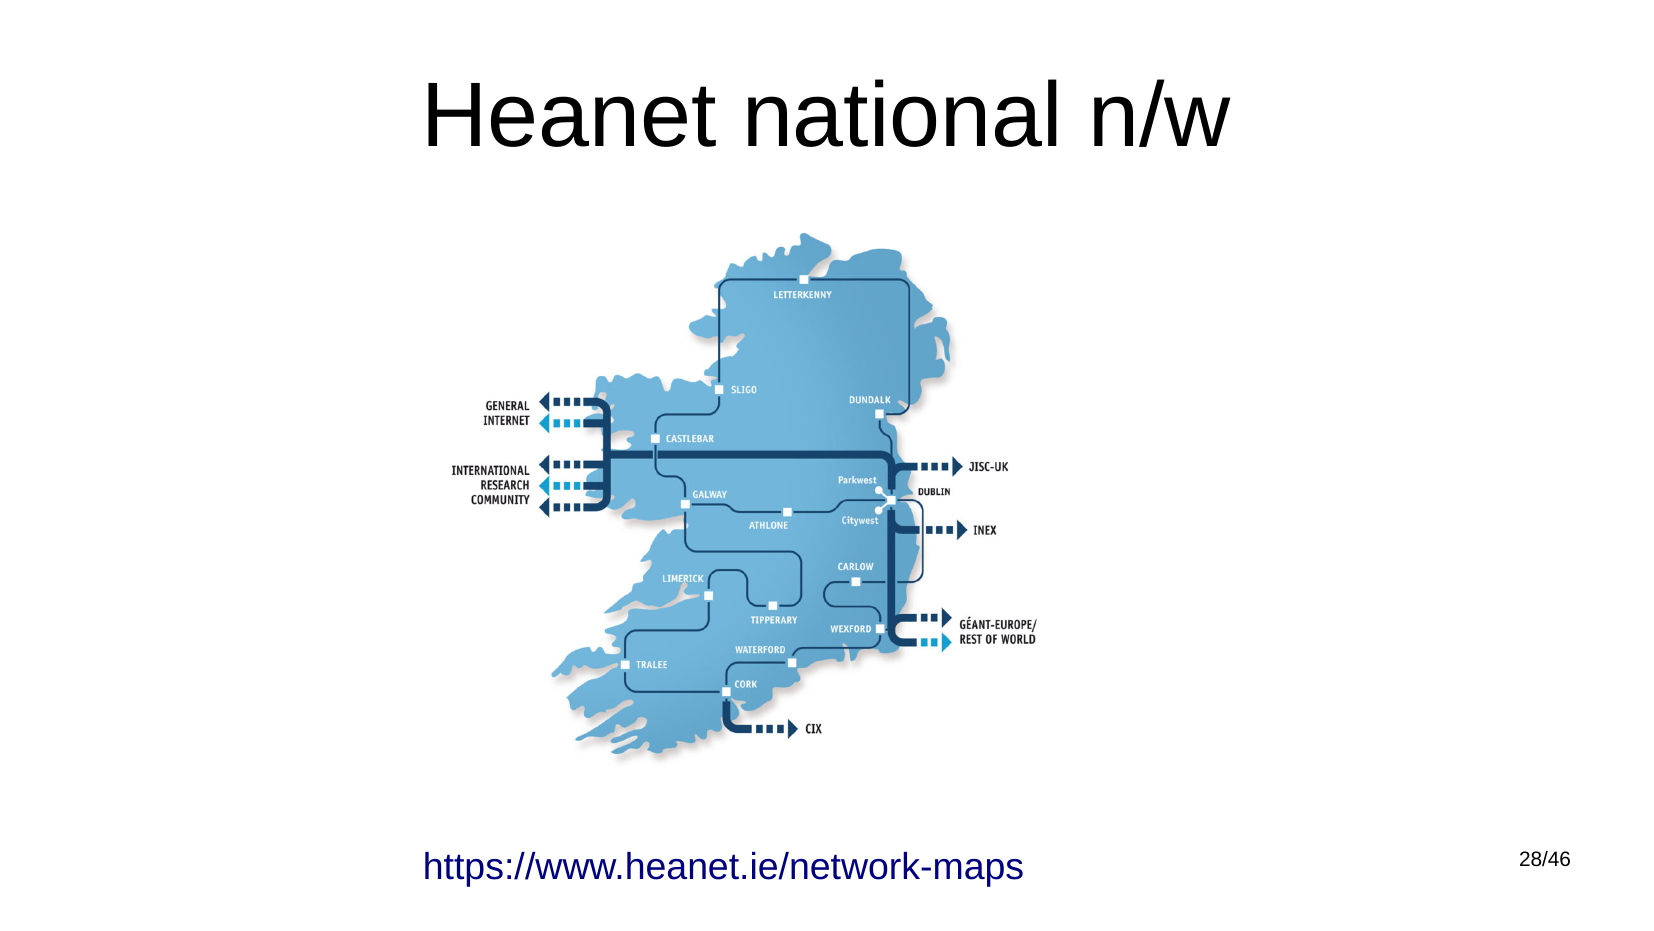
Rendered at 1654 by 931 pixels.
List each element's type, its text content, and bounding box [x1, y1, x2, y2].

picture [425, 177, 1075, 820]
title Heanet national n/w [82, 37, 1571, 193]
text_box https://www.heanet.ie/network-maps [408, 838, 1246, 896]
